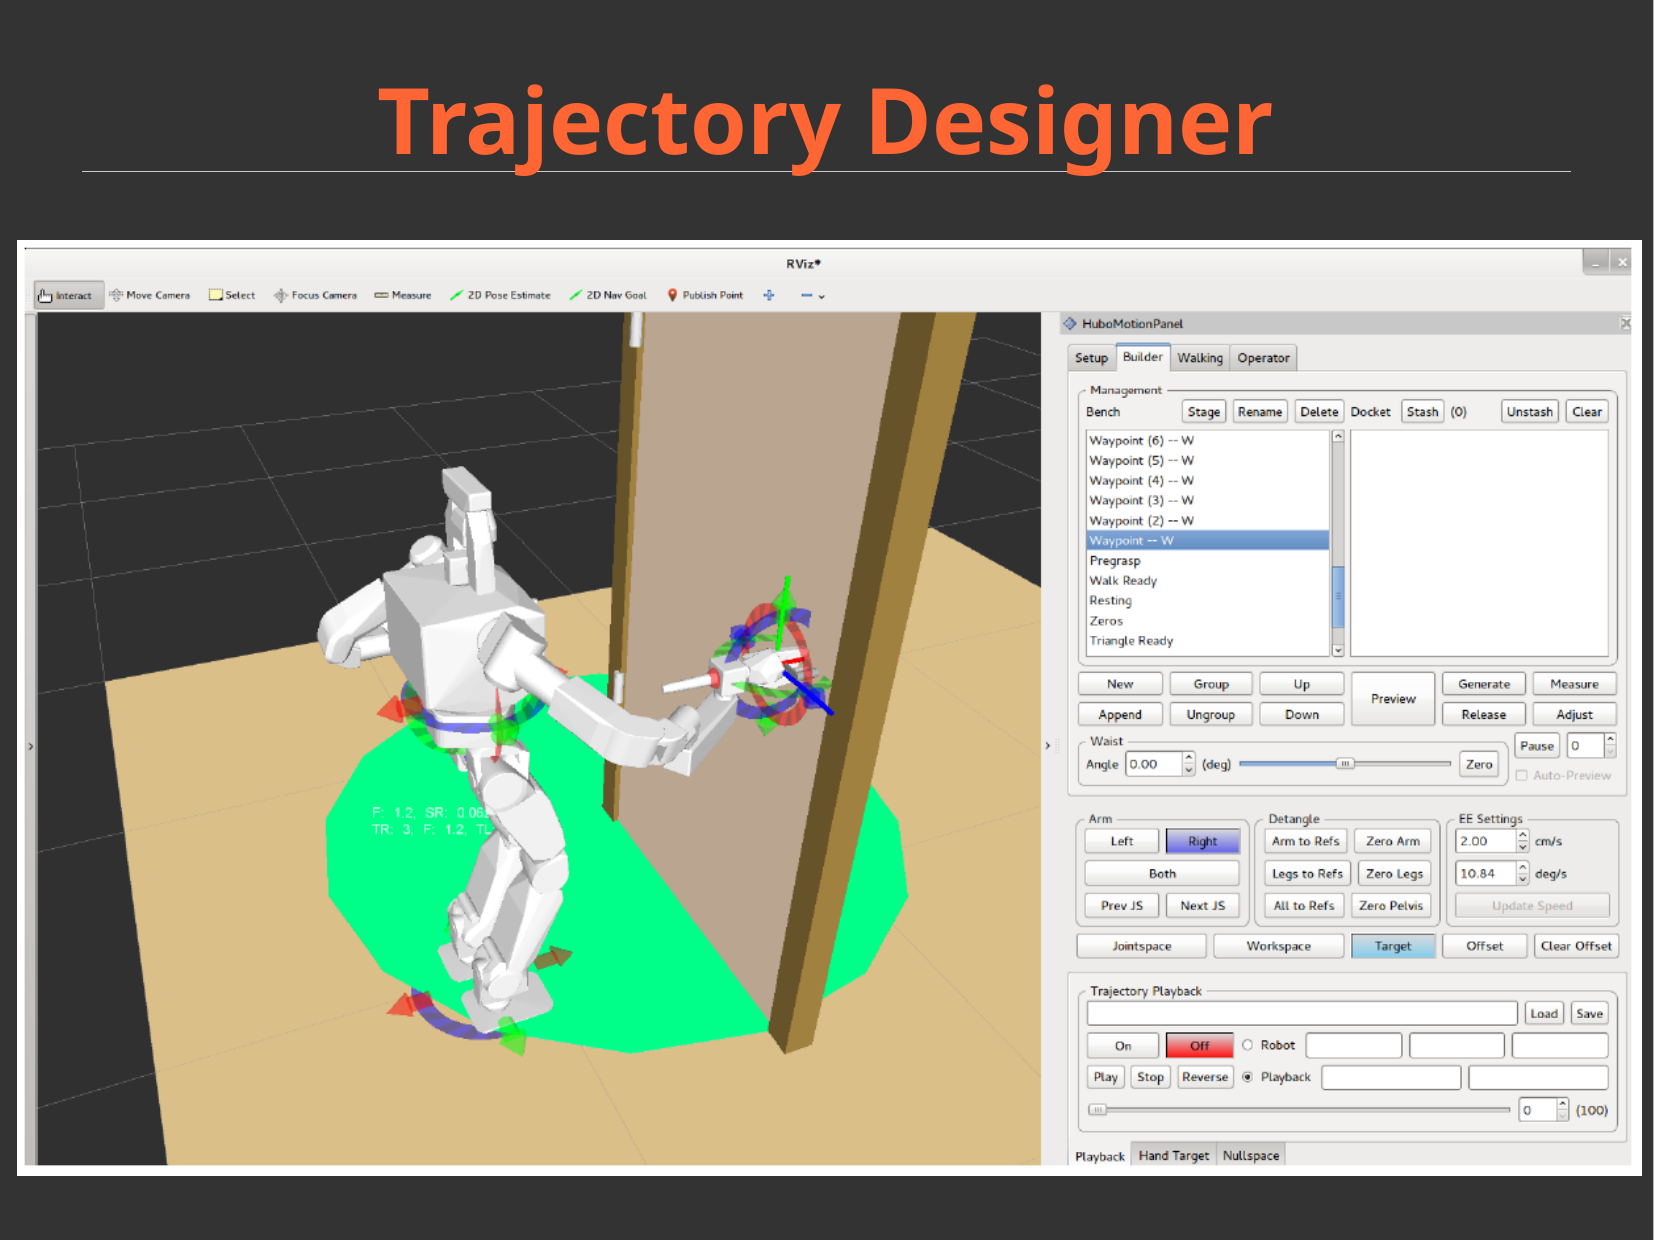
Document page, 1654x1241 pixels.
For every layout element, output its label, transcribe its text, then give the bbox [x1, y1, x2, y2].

title Trajectory Designer [82, 49, 1571, 189]
picture [17, 240, 1642, 1176]
